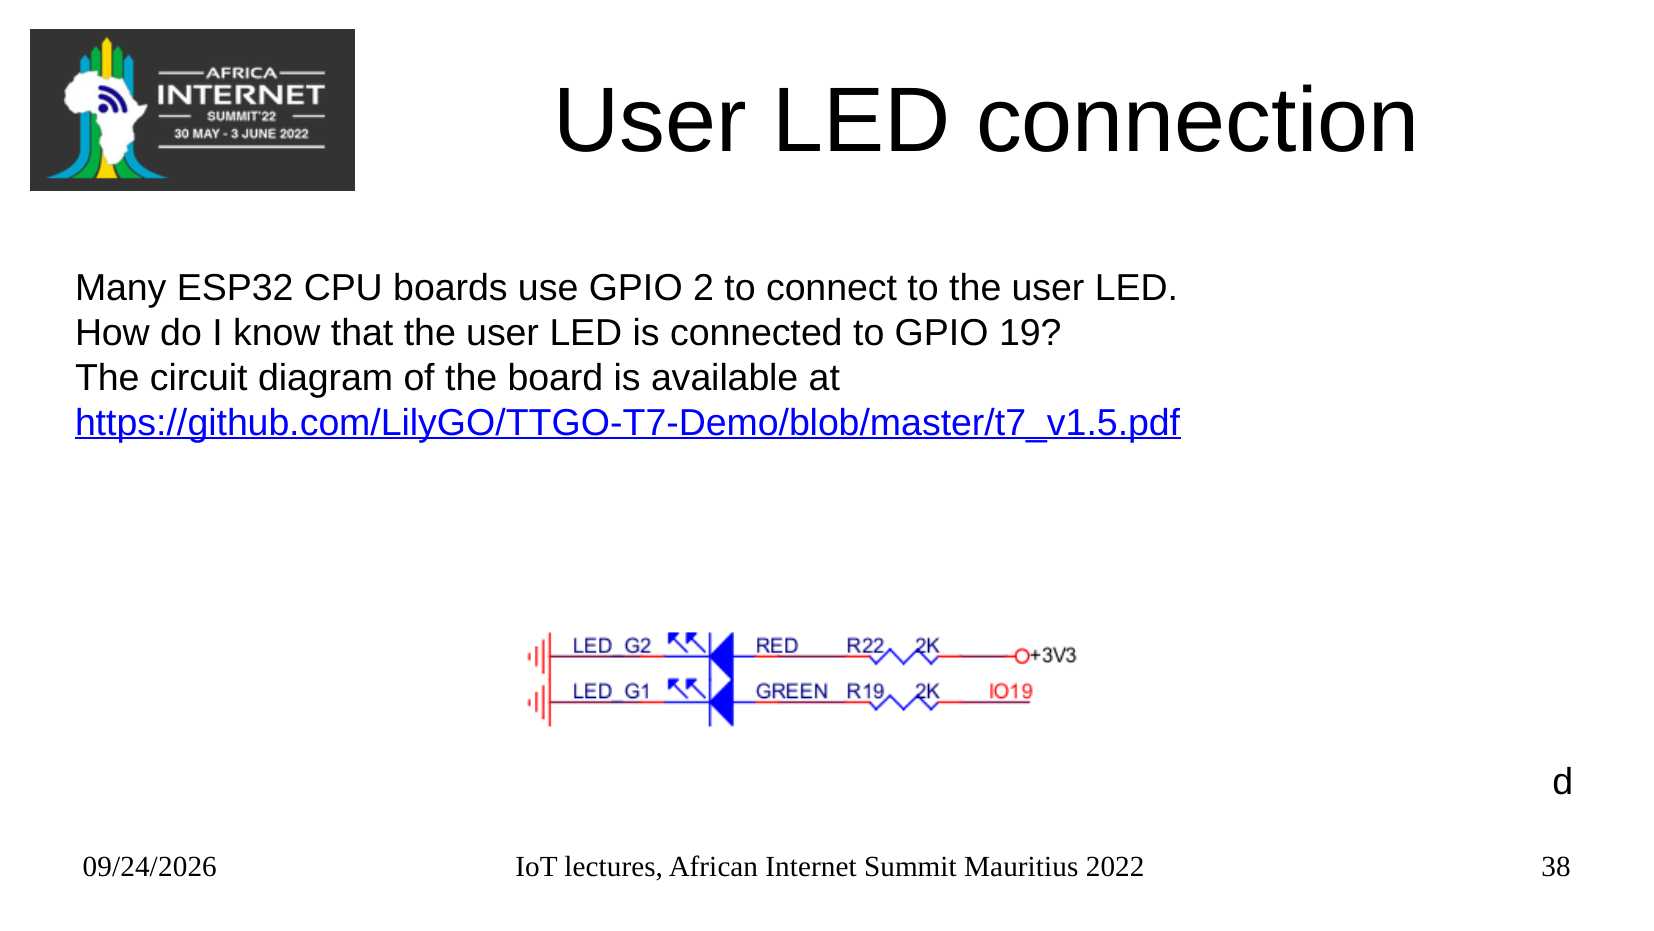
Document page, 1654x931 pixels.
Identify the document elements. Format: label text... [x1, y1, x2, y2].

picture [30, 29, 355, 191]
text_box d [1537, 749, 1588, 807]
picture [487, 595, 1136, 788]
title User LED connection [403, 37, 1571, 193]
list Many ESP32 CPU boards use GPIO 2 to connect to the user LED. How do I know that the user LED is connected to GPIO 19? The circuit diagram of the board is available at https://github.com/LilyGO/TTGO-T7-Demo/blob/master/t7_v1.5.pdf [75, 262, 1500, 765]
